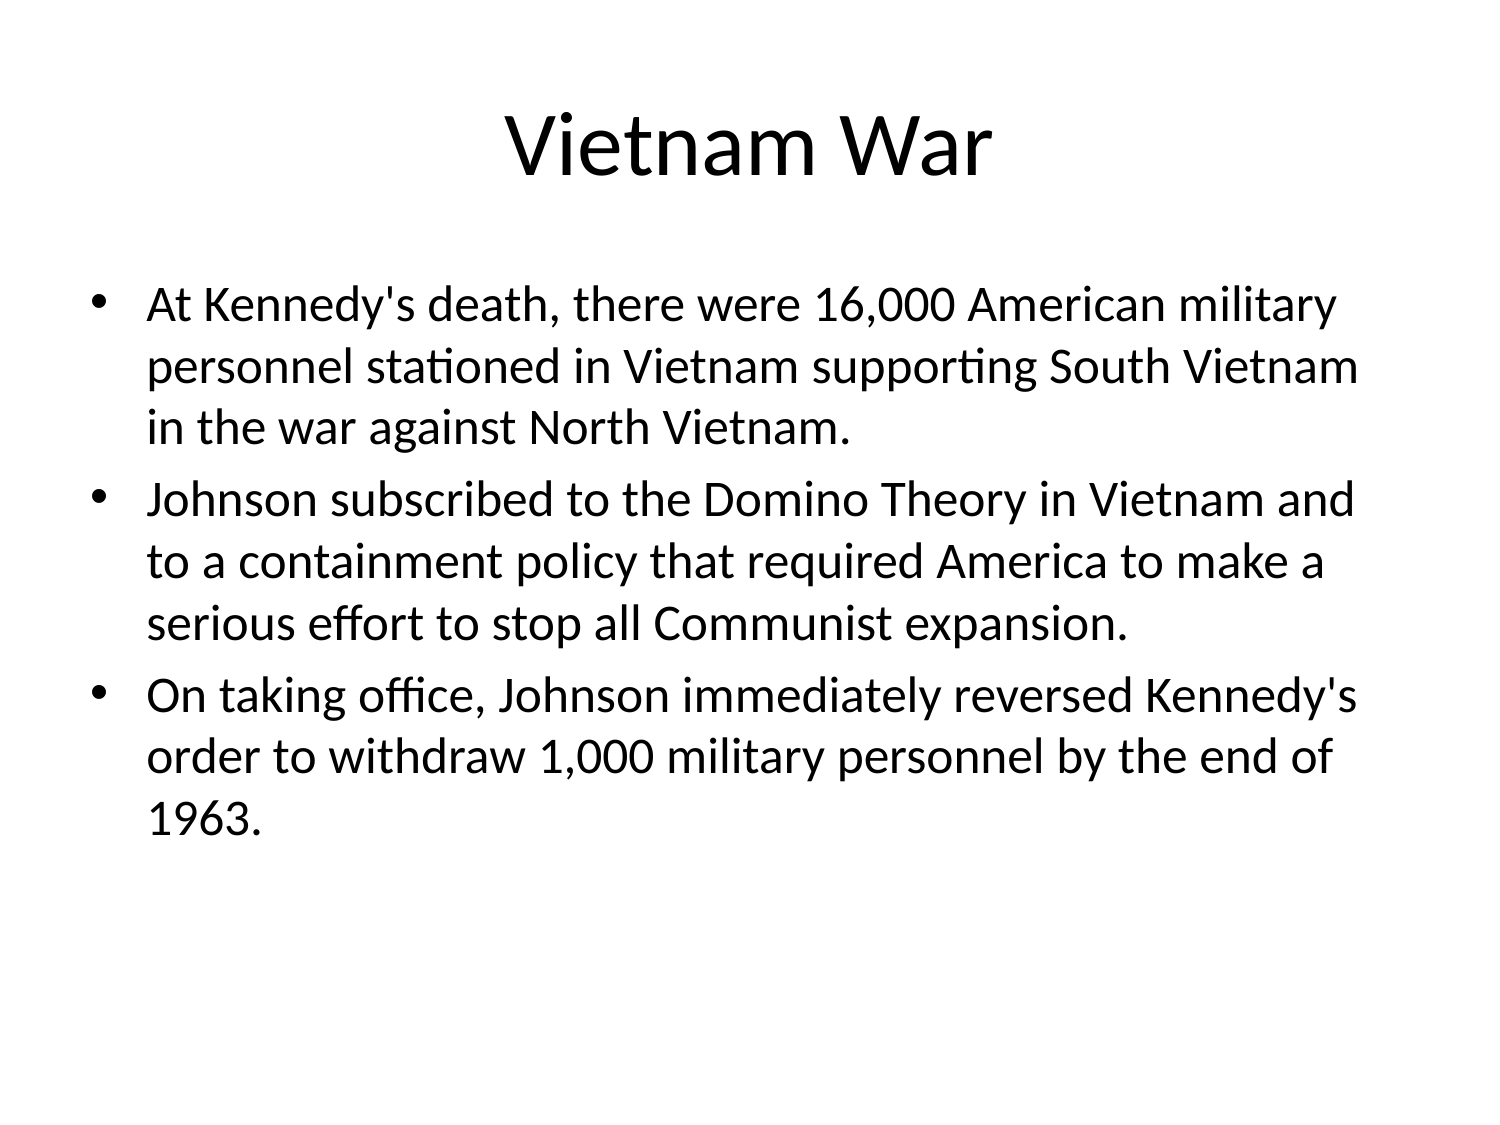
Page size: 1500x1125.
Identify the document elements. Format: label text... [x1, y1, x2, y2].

list At Kennedy's death, there were 16,000 American military personnel stationed in Vietnam supporting South Vietnam in the war against North Vietnam. Johnson subscribed to the Domino Theory in Vietnam and to a containment policy that required America to make a serious effort to stop all Communist expansion. On taking office, Johnson immediately reversed Kennedy's order to withdraw 1,000 military personnel by the end of 1963. [75, 262, 1425, 1005]
title Vietnam War [75, 45, 1425, 233]
